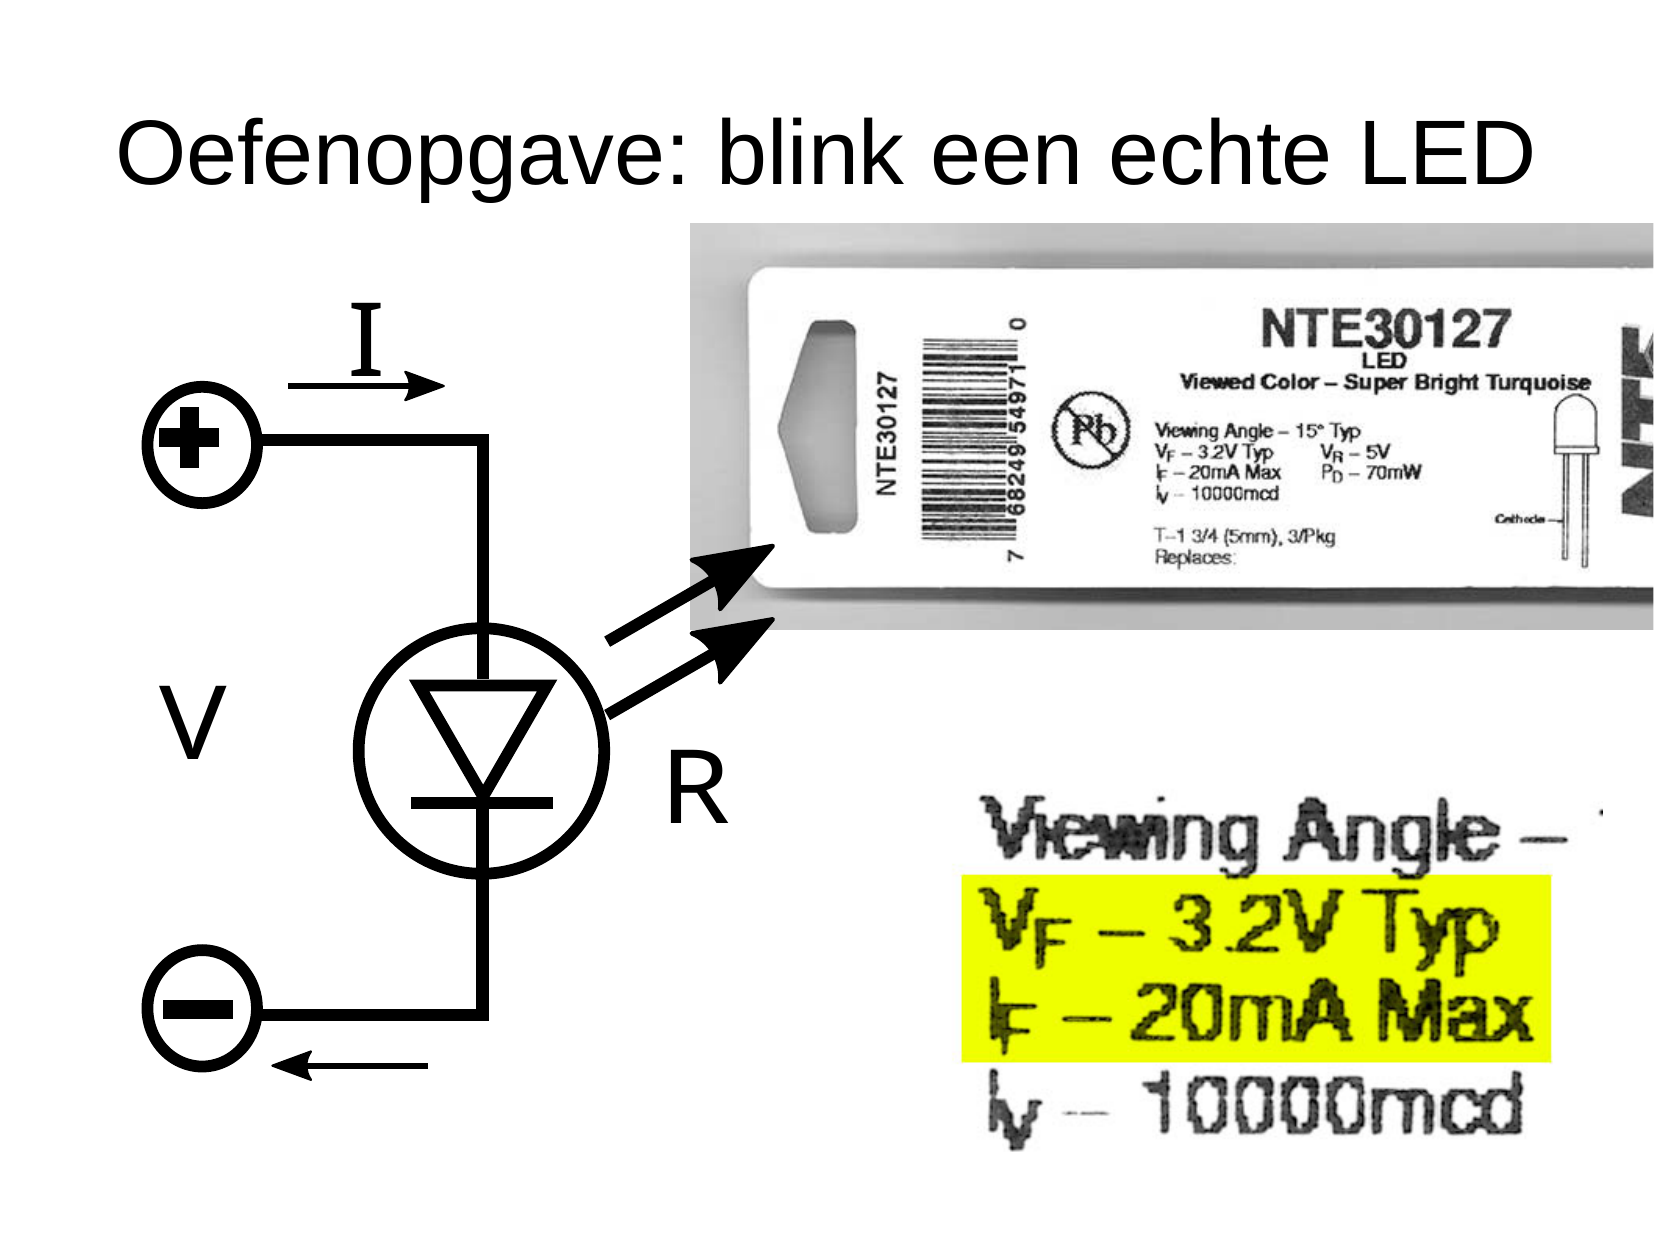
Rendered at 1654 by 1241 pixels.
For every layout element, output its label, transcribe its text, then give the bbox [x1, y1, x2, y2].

picture [15, 223, 1654, 1241]
title Oefenopgave: blink een echte LED [82, 49, 1571, 257]
picture [915, 714, 1603, 1231]
